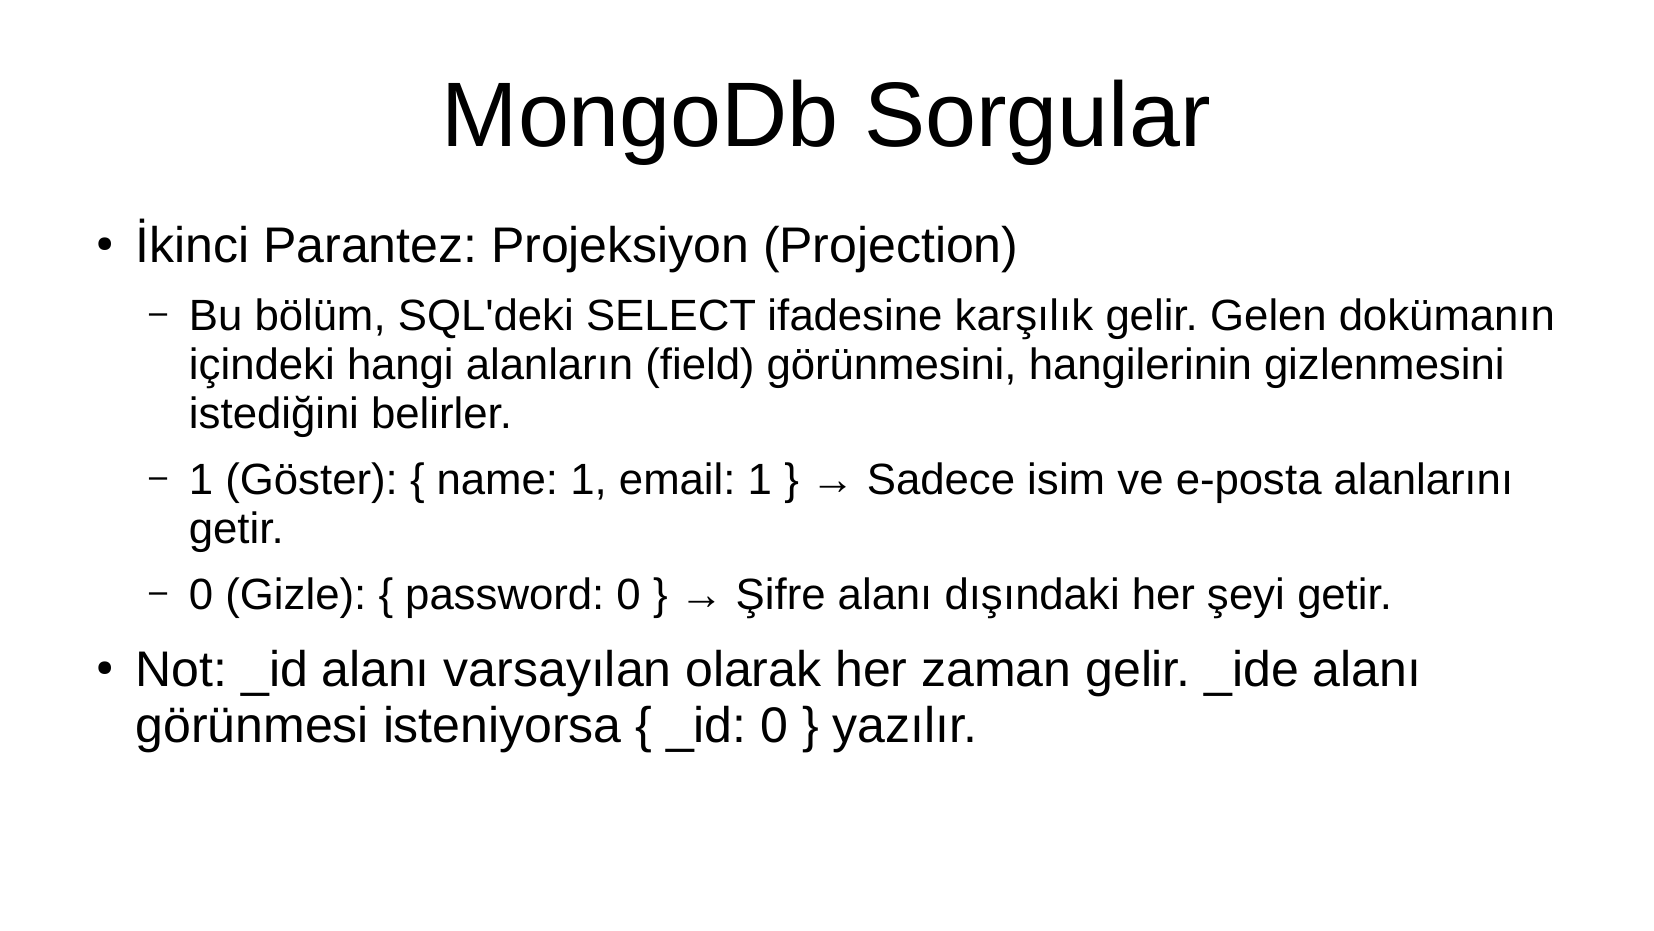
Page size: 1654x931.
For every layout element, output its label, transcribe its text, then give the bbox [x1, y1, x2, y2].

title MongoDb Sorgular [82, 37, 1571, 193]
list İkinci Parantez: Projeksiyon (Projection) Bu bölüm, SQL'deki SELECT ifadesine karşılık gelir. Gelen dokümanın içindeki hangi alanların (field) görünmesini, hangilerinin gizlenmesini istediğini belirler. 1 (Göster): { name: 1, email: 1 } → Sadece isim ve e-posta alanlarını getir. 0 (Gizle): { password: 0 } → Şifre alanı dışındaki her şeyi getir. Not: _id alanı varsayılan olarak her zaman gelir. _ide alanı görünmesi isteniyorsa { _id: 0 } yazılır. [82, 217, 1571, 758]
